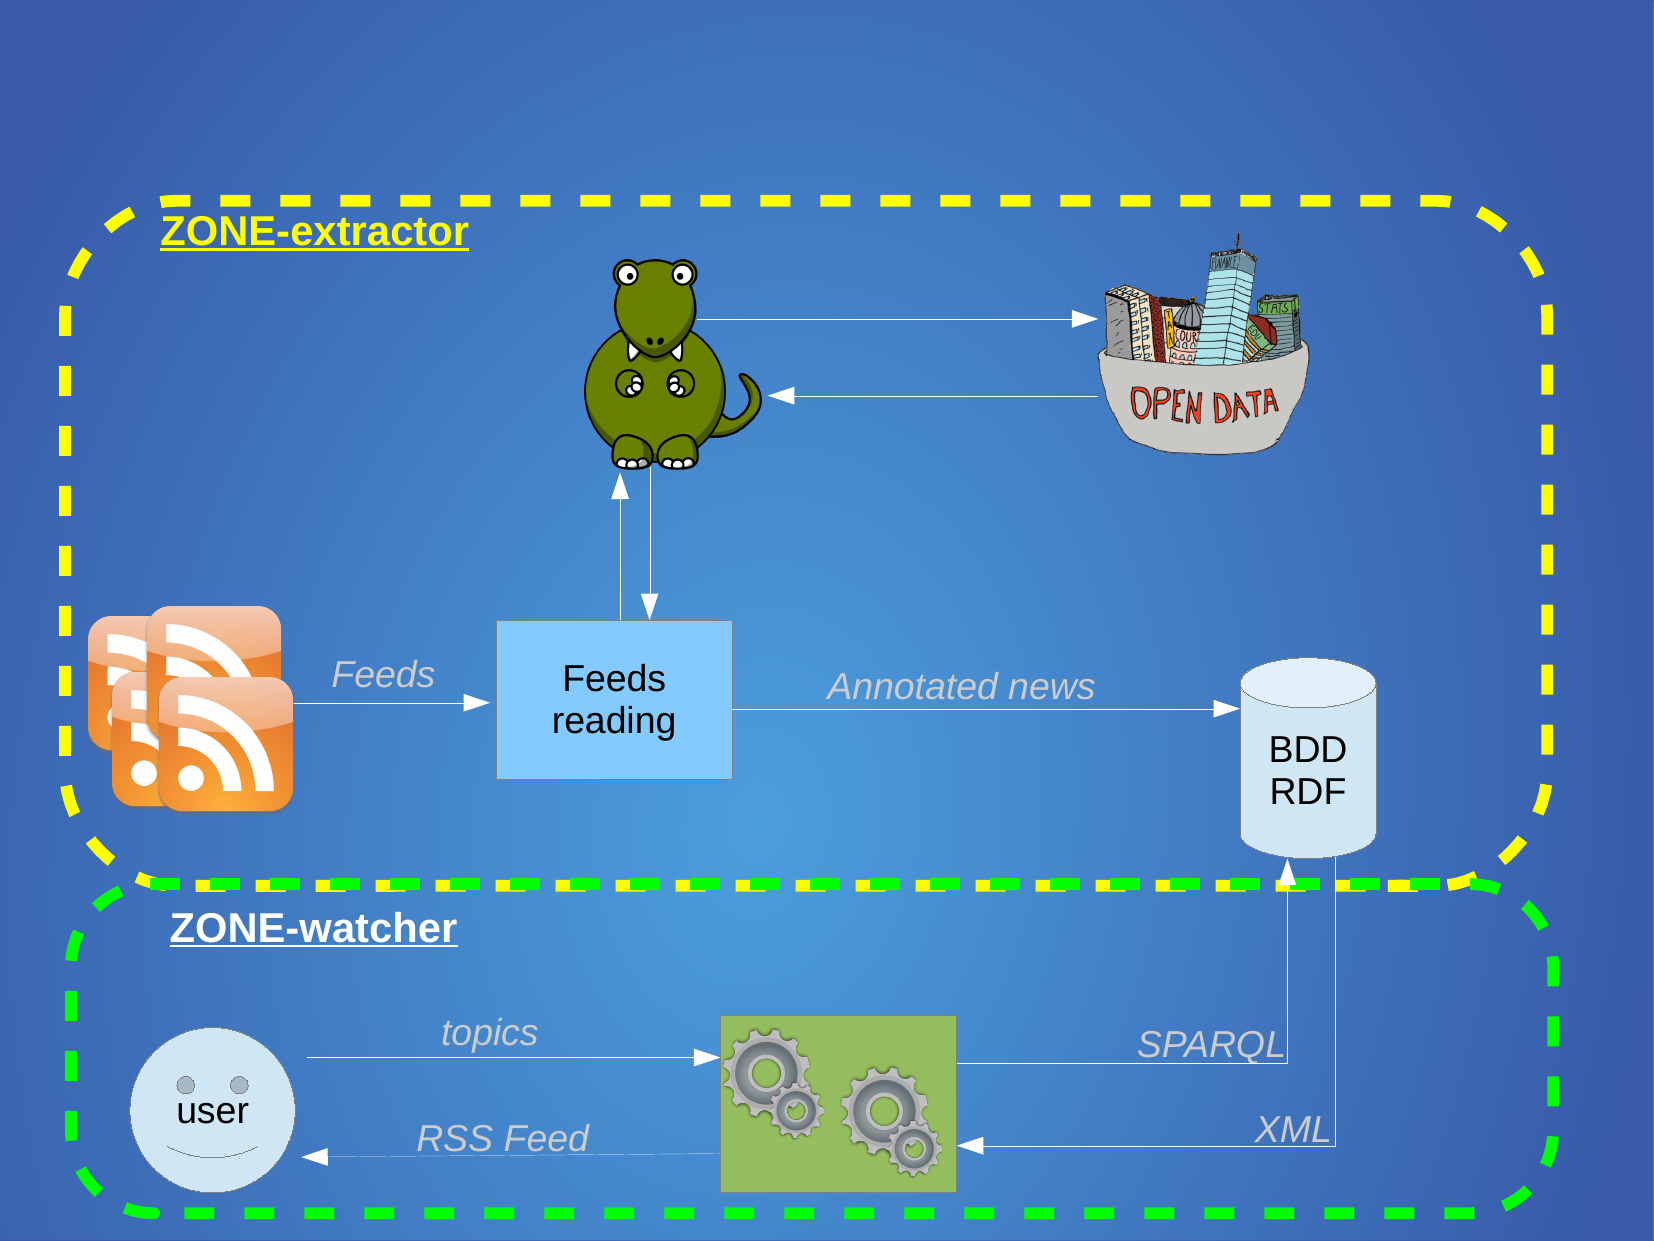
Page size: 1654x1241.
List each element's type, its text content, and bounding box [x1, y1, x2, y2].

text_box XML [1240, 1100, 1423, 1158]
text_box Feeds reading [496, 620, 733, 780]
text_box Feeds [316, 645, 473, 703]
picture [0, 0, 1654, 1241]
text_box SPARQL [1122, 1015, 1287, 1063]
text_box [720, 1015, 957, 1193]
text_box ZONE-extractor [145, 200, 485, 263]
text_box topics [426, 1003, 579, 1061]
text_box RSS Feed [401, 1110, 615, 1168]
text_box SPARQL [1122, 1015, 1306, 1073]
text_box user [129, 1027, 296, 1193]
text_box ZONE-watcher [154, 897, 473, 959]
text_box Annotated news [812, 657, 1241, 733]
text_box BDD RDF [1240, 684, 1377, 859]
